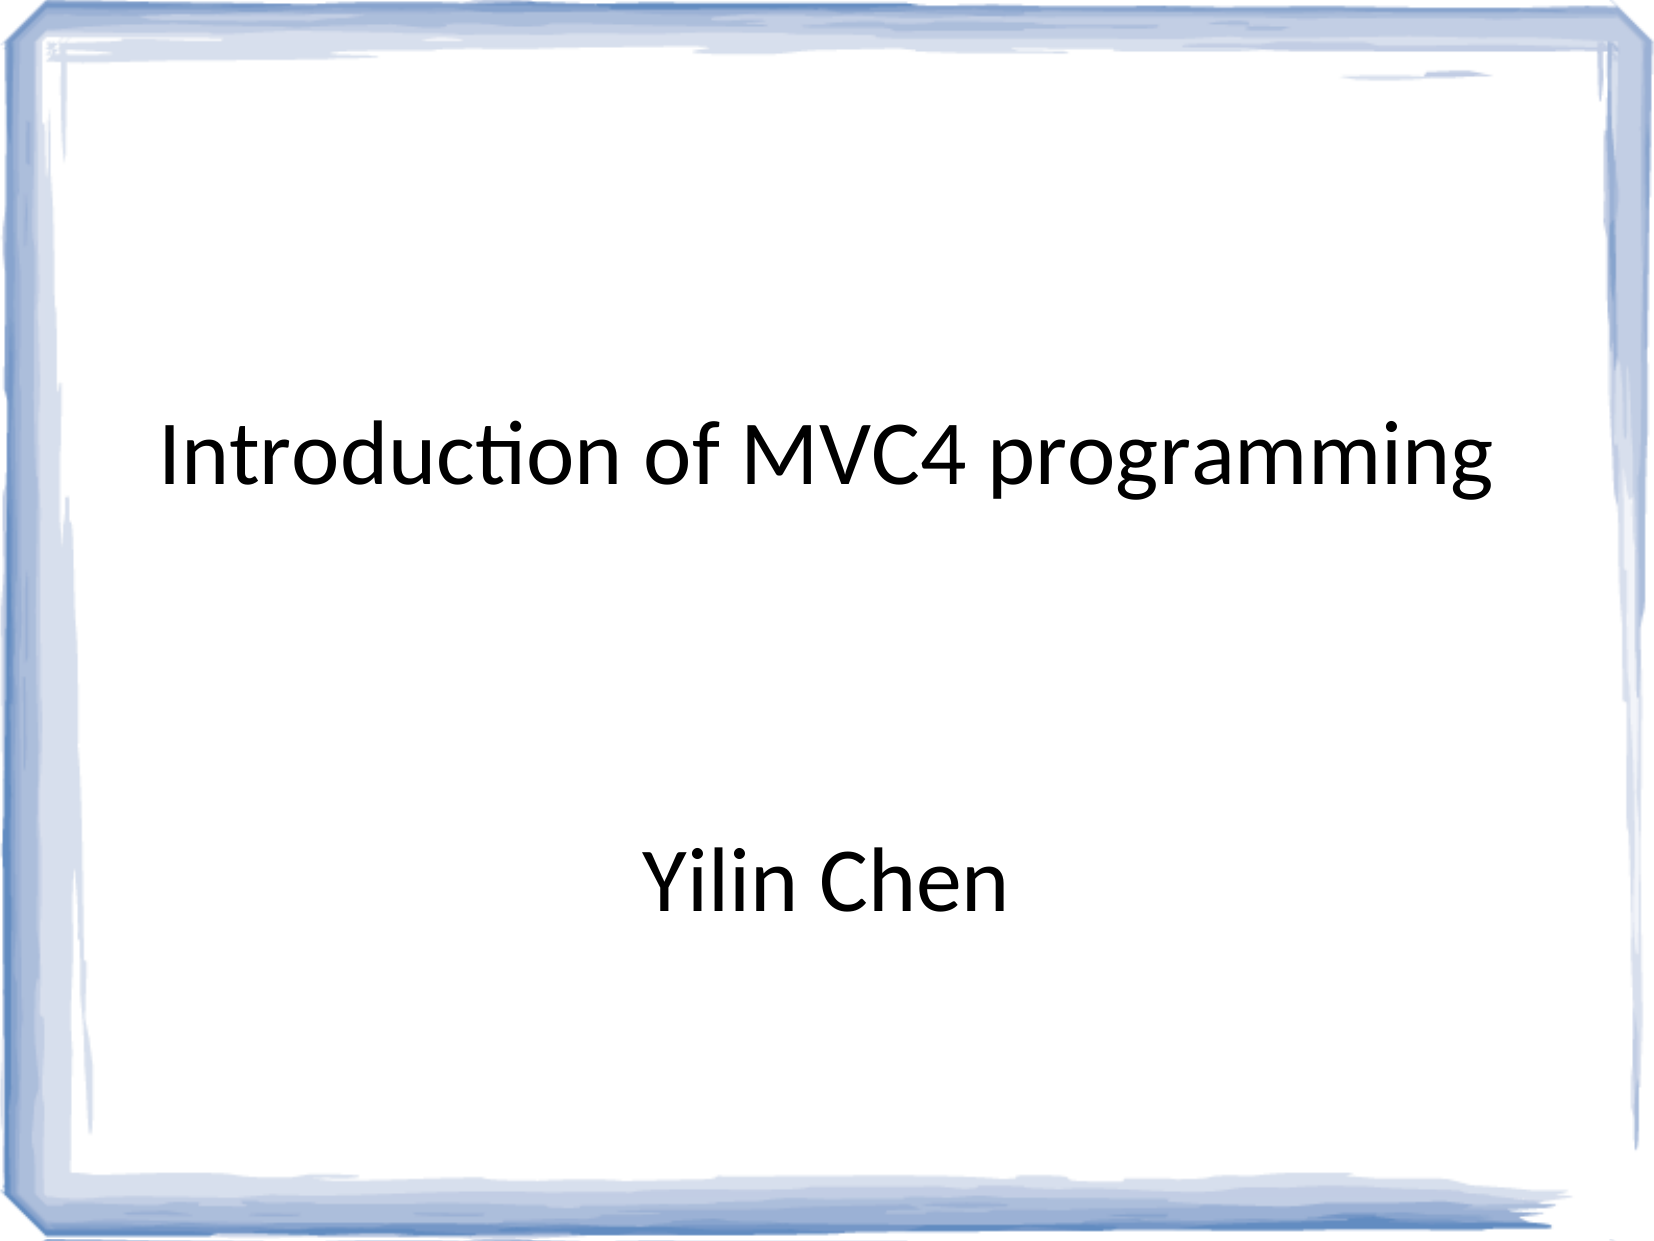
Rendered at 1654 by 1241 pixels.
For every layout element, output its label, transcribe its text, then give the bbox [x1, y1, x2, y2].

title Introduction of MVC4 programming [124, 385, 1530, 651]
subtitle Yilin Chen [248, 702, 1406, 1020]
picture [0, 0, 1654, 1241]
